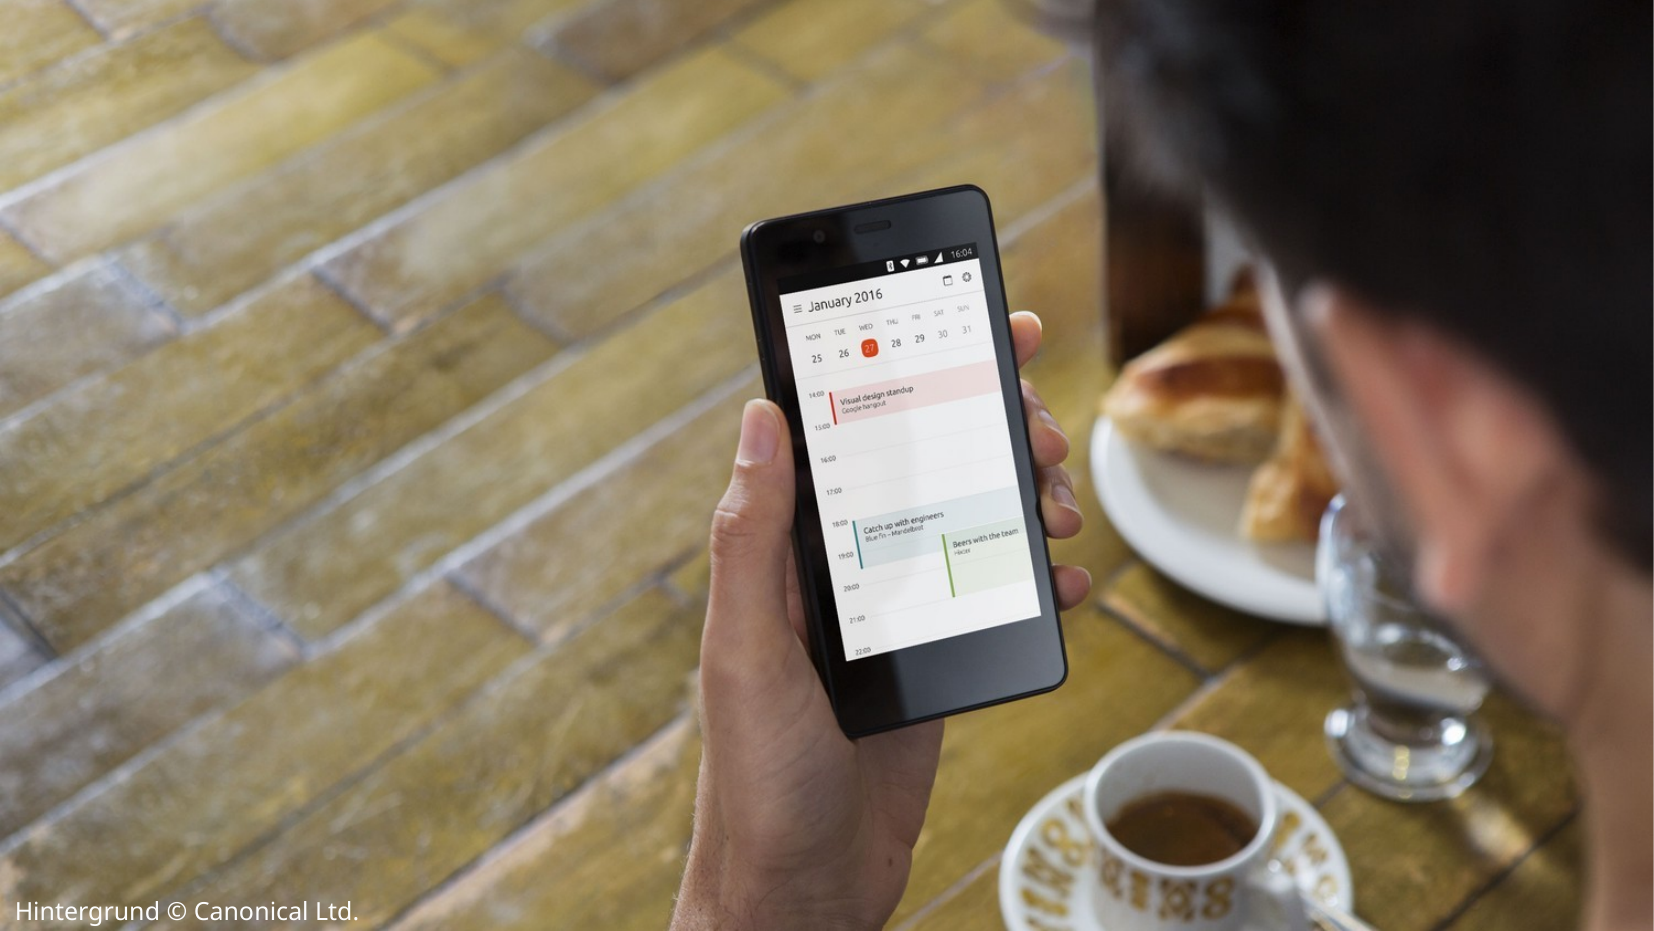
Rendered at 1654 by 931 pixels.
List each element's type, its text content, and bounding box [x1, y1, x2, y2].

picture [0, 0, 1654, 931]
text_box Hintergrund © Canonical Ltd. [0, 885, 360, 929]
